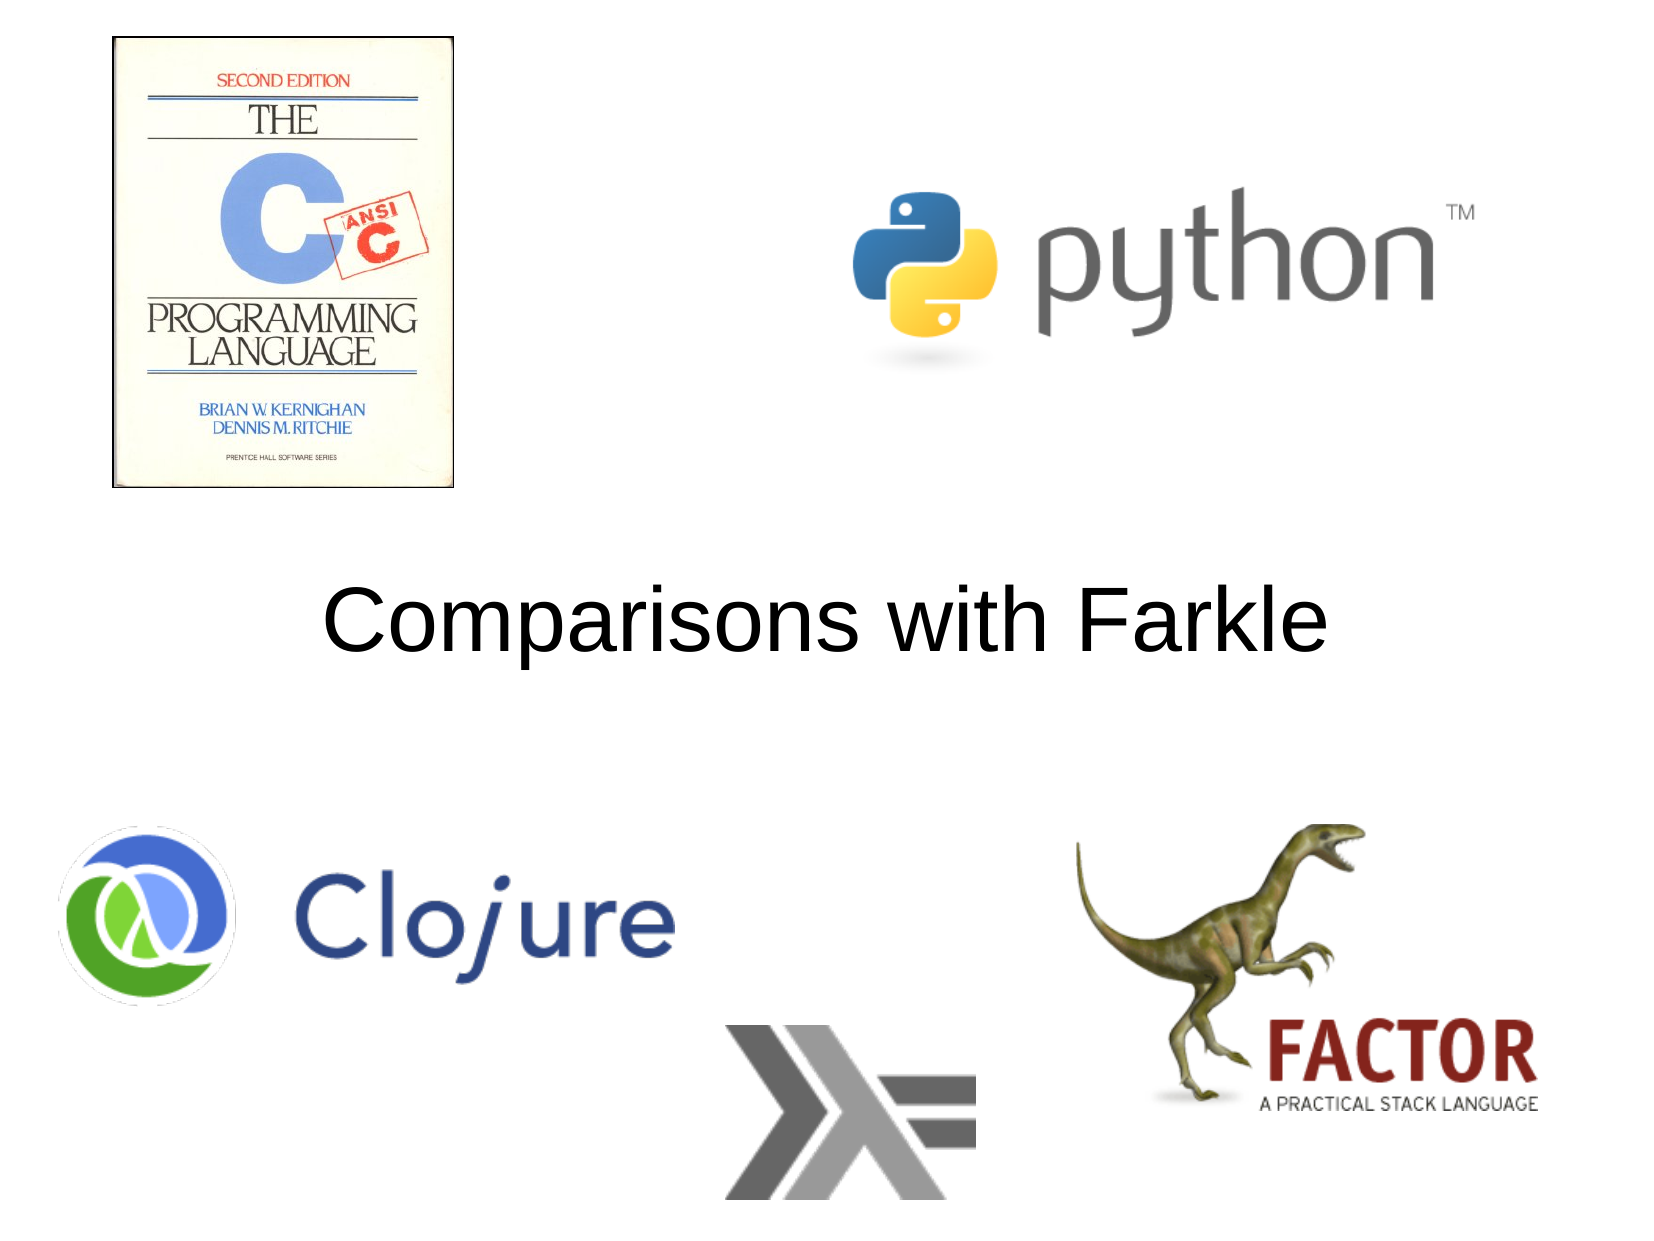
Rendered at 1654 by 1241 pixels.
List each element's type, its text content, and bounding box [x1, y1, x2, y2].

picture [56, 824, 676, 1007]
picture [112, 36, 454, 488]
picture [1076, 824, 1538, 1111]
picture [750, 150, 1535, 376]
picture [725, 1025, 976, 1201]
title Comparisons with Farkle [82, 523, 1571, 716]
